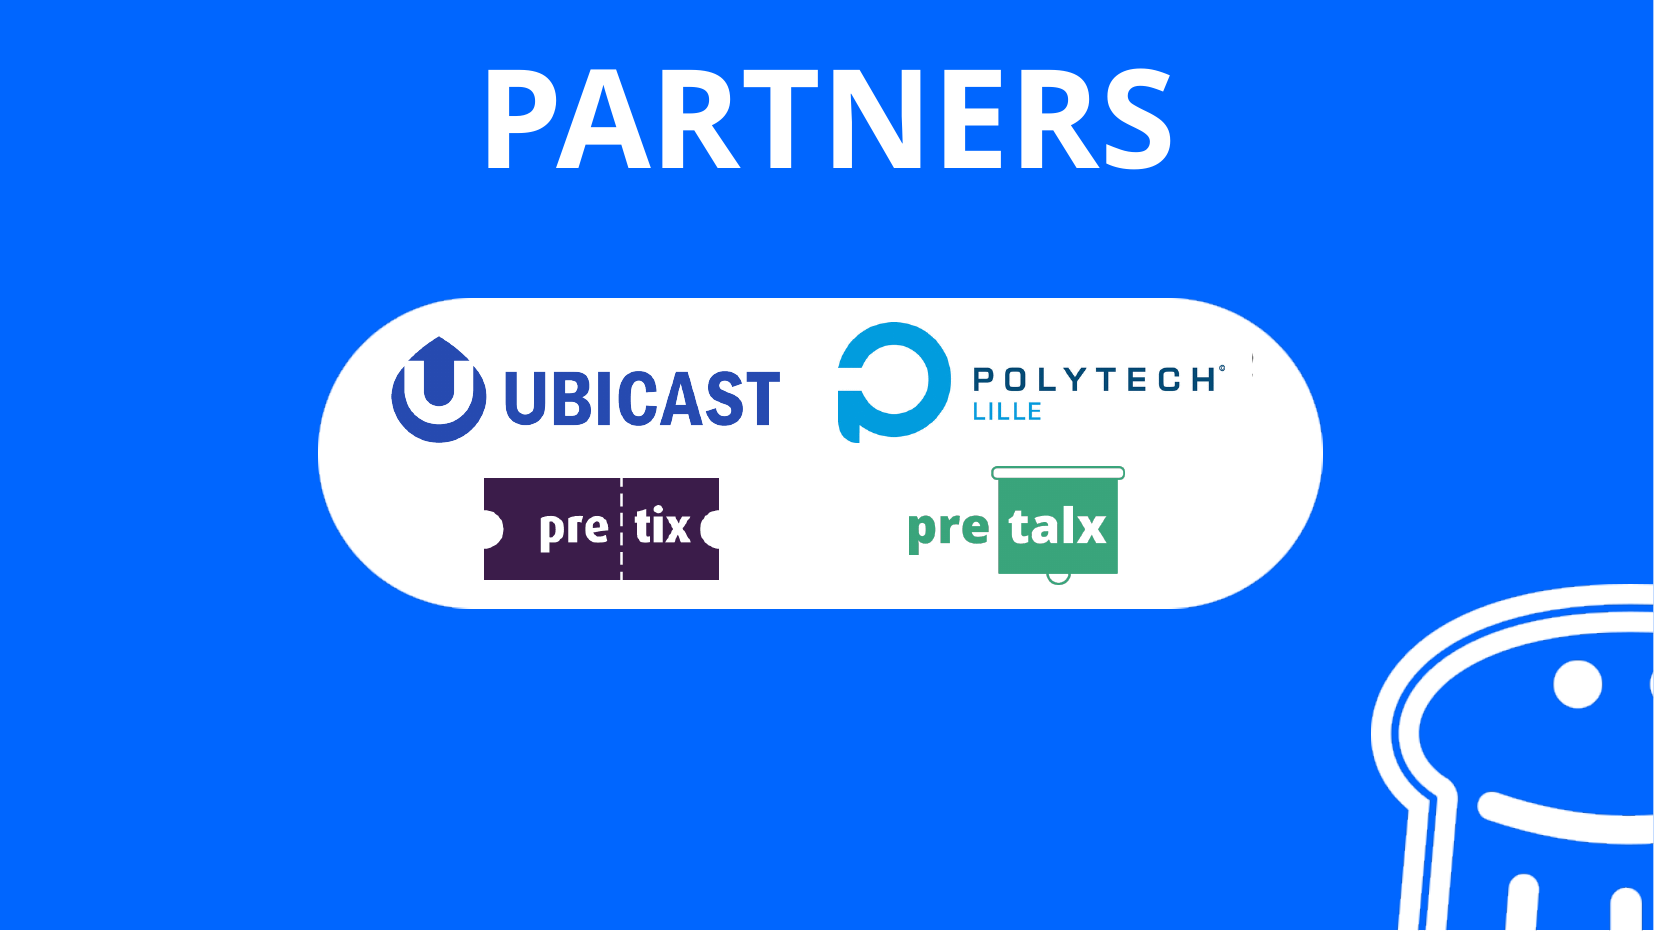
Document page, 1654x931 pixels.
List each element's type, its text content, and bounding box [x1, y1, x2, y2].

picture [318, 298, 1323, 609]
picture [1371, 584, 1654, 931]
text_box [401, 324, 1252, 597]
title PARTNERS [82, 37, 1571, 193]
